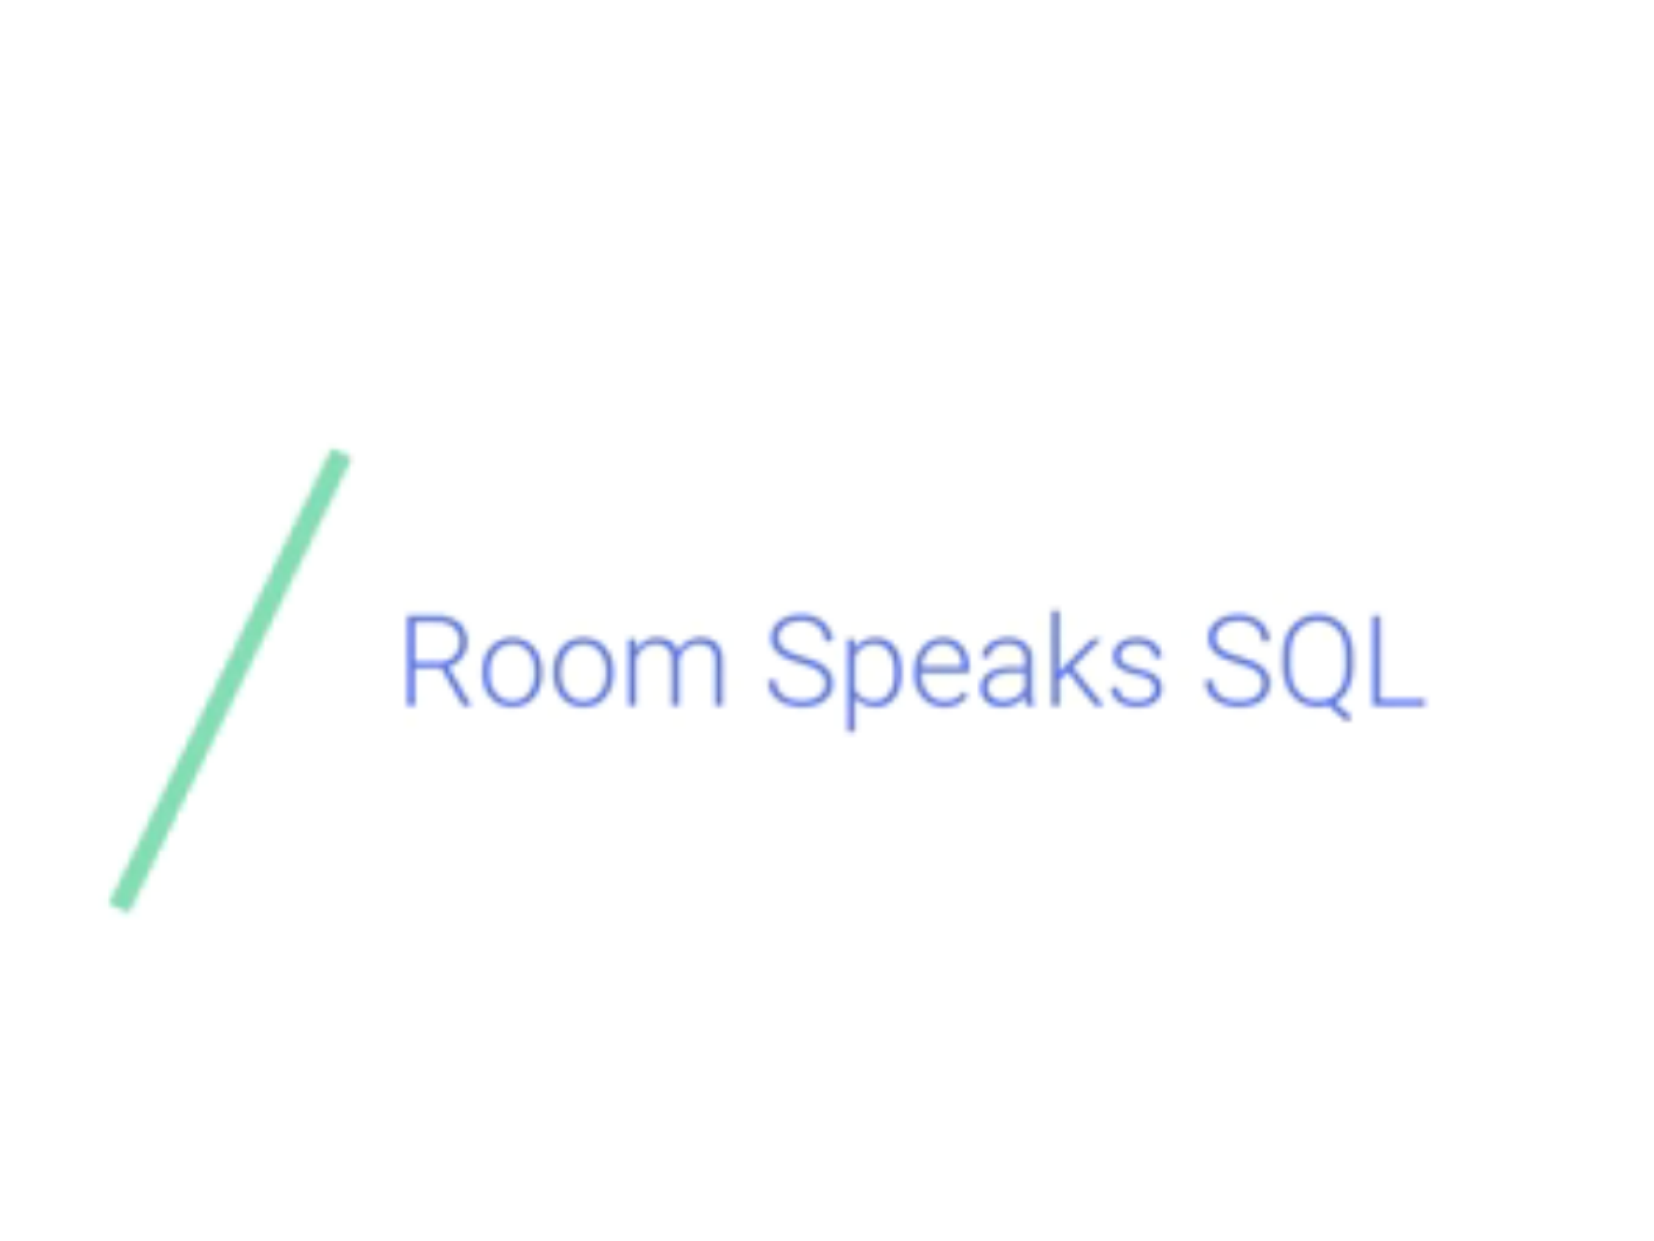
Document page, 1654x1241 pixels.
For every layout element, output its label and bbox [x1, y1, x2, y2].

picture [32, 276, 1634, 974]
